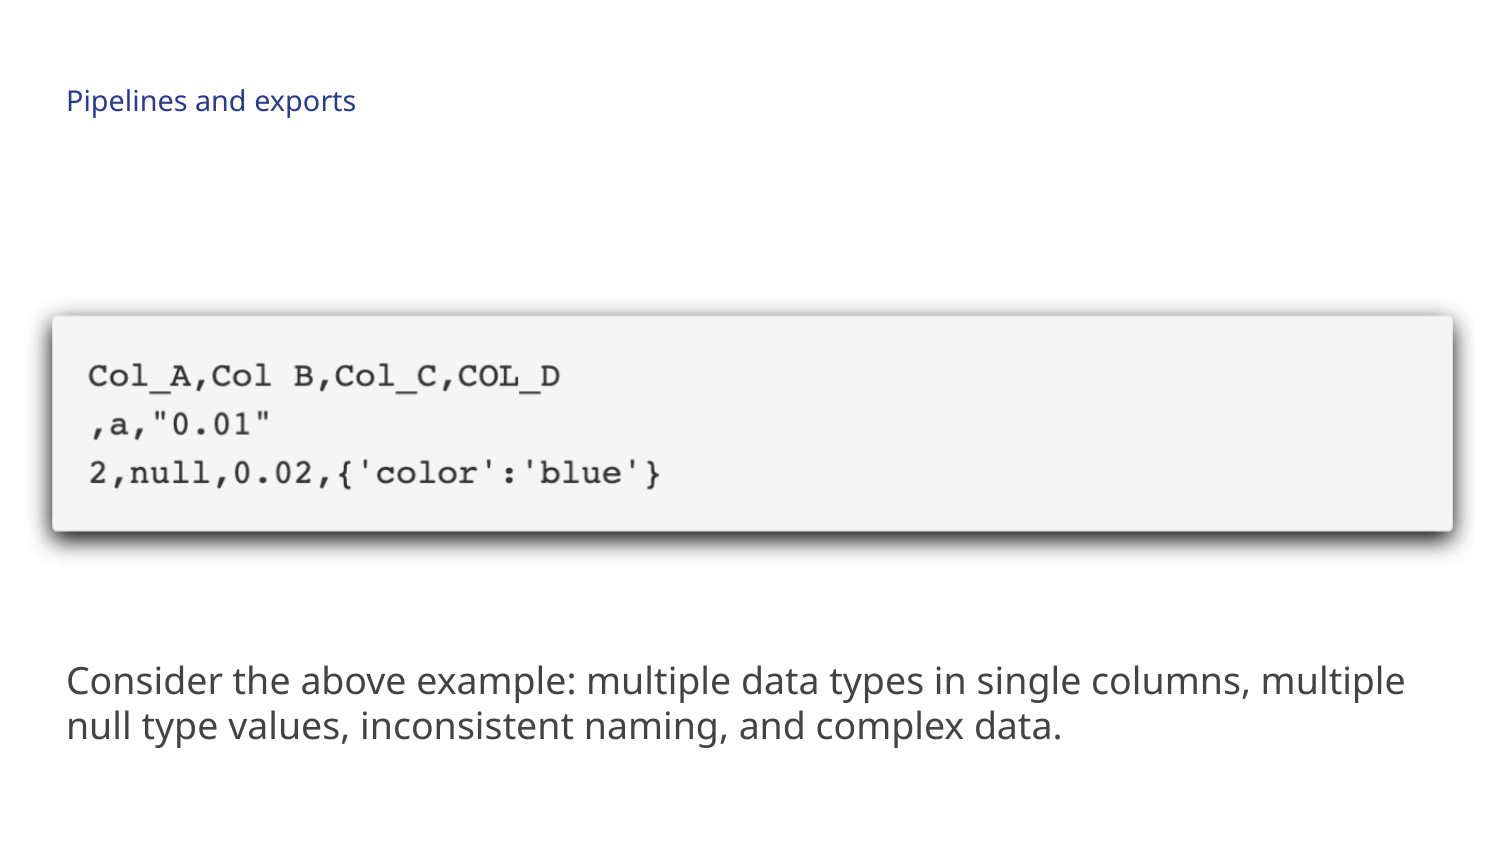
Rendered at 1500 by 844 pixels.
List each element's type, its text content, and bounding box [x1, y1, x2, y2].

picture [24, 268, 1475, 575]
title Pipelines and exports [51, 67, 1449, 167]
text_box Consider the above example: multiple data types in single columns, multiple null type values, inconsistent naming, and complex data. [51, 642, 1475, 778]
